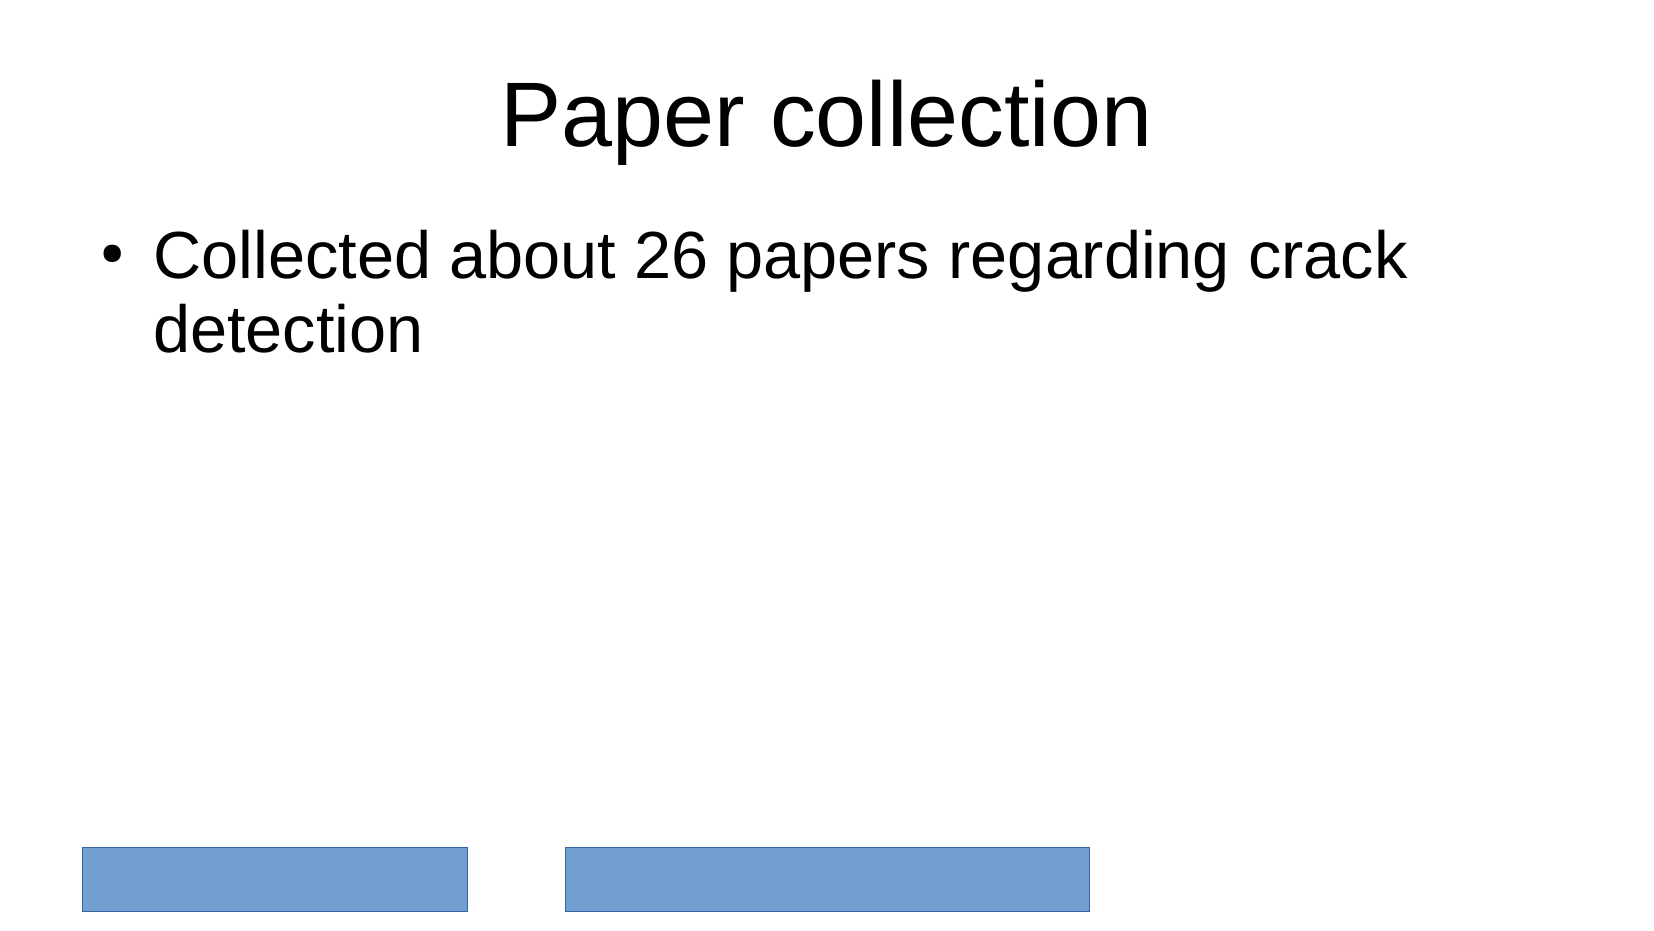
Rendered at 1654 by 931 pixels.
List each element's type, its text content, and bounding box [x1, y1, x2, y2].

list Collected about 26 papers regarding crack detection [82, 217, 1571, 758]
title Paper collection [82, 37, 1571, 193]
